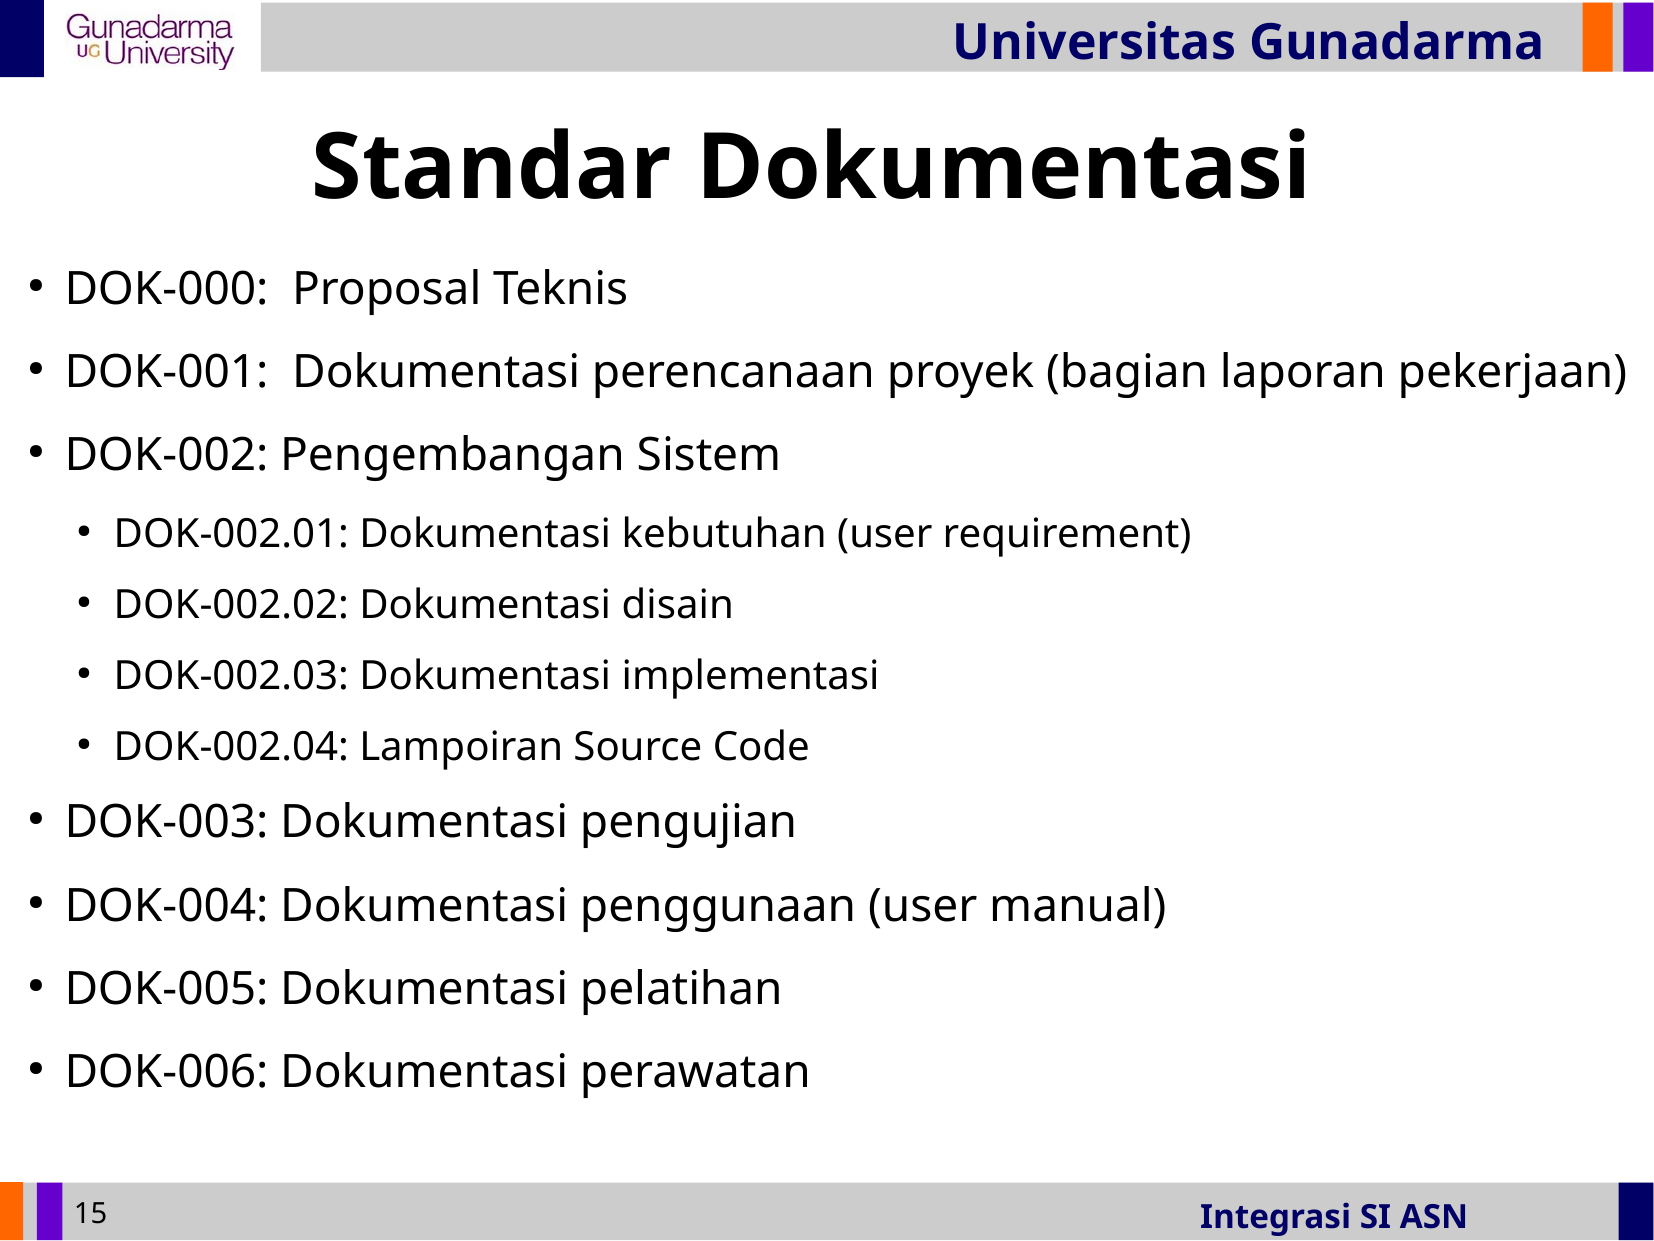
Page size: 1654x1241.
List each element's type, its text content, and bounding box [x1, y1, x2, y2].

picture [65, 0, 235, 70]
title Standar Dokumentasi [0, 105, 1639, 221]
list DOK-000: Proposal Teknis DOK-001: Dokumentasi perencanaan proyek (bagian laporan pekerjaan) DOK-002: Pengembangan Sistem DOK-002.01: Dokumentasi kebutuhan (user requirement) DOK-002.02: Dokumentasi disain DOK-002.03: Dokumentasi implementasi DOK-002.04: Lampoiran Source Code DOK-003: Dokumentasi pengujian DOK-004: Dokumentasi penggunaan (user manual) DOK-005: Dokumentasi pelatihan DOK-006: Dokumentasi perawatan [15, 255, 1633, 1171]
